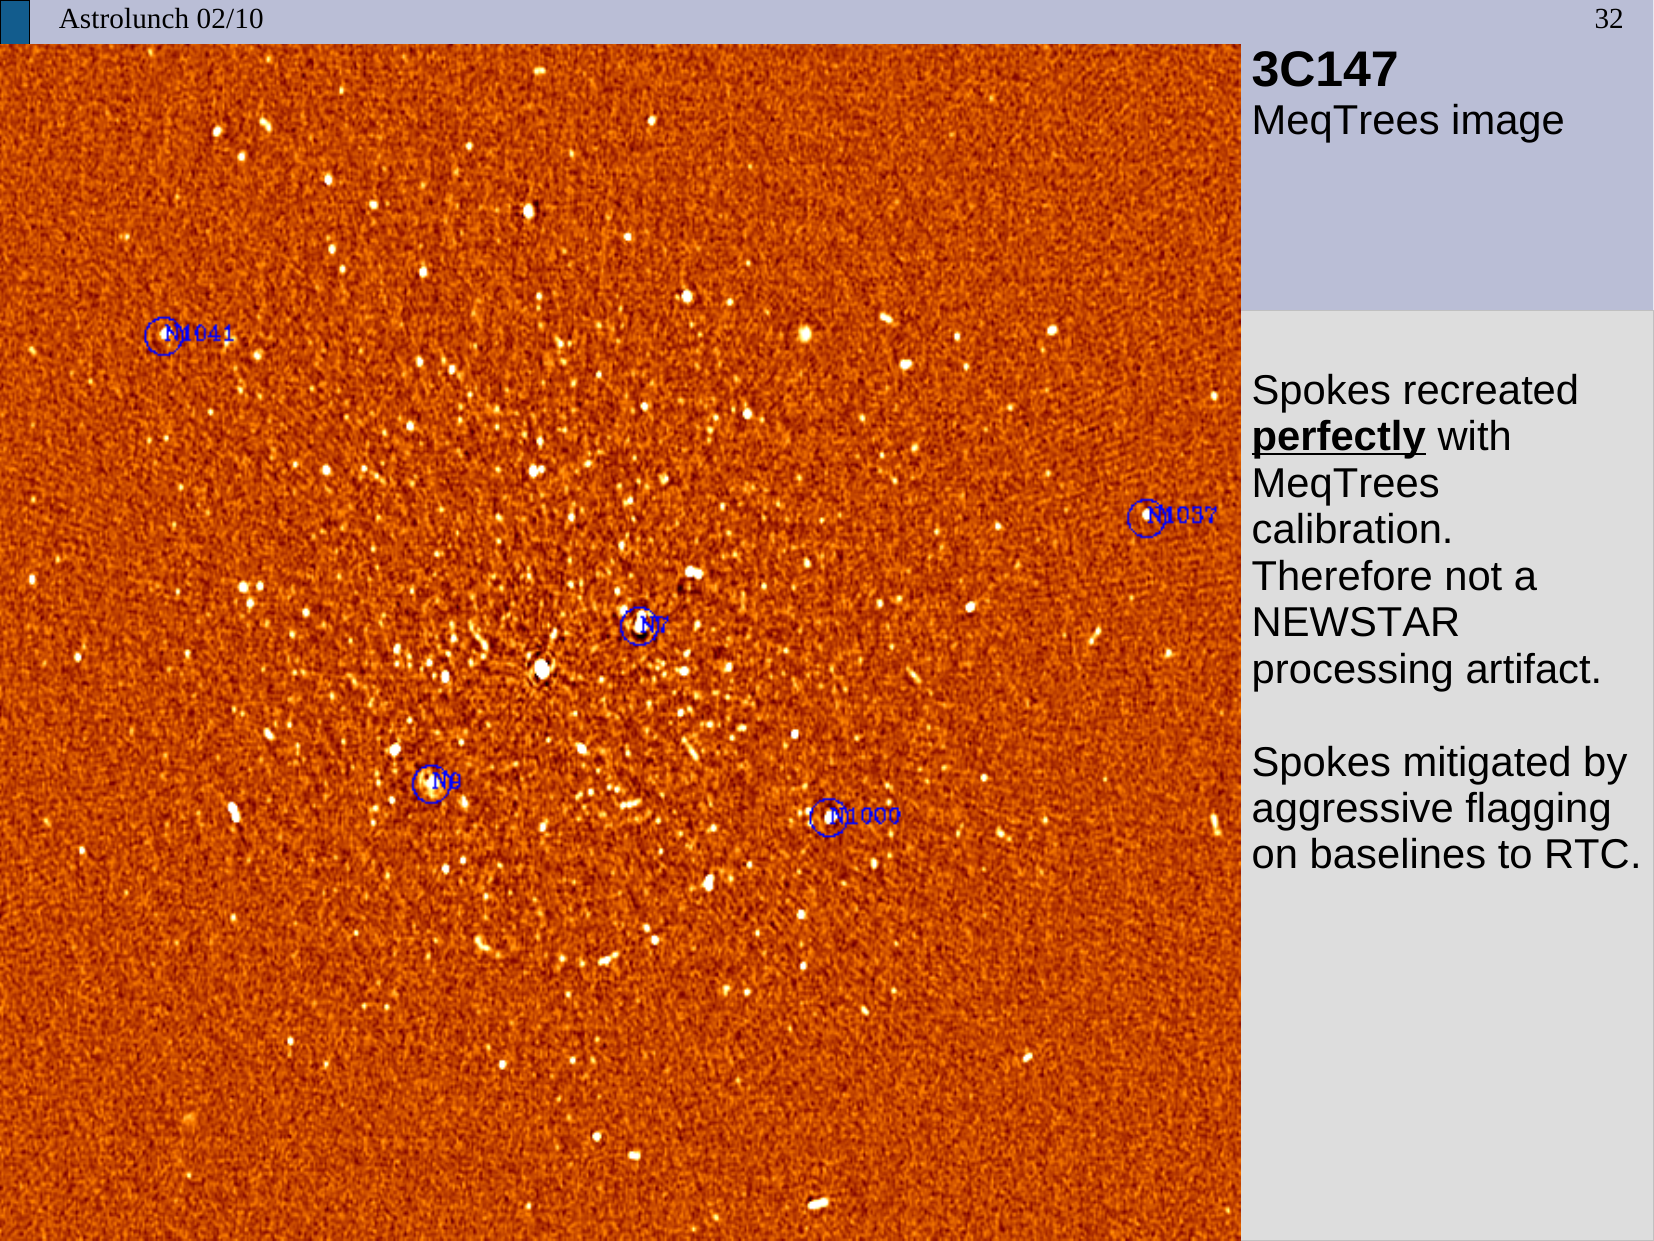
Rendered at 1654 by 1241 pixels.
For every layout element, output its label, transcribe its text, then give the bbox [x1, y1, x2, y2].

list 3C147 MeqTrees image Spokes recreated perfectly with MeqTrees calibration. Therefore not a NEWSTAR processing artifact. Spokes mitigated by aggressive flagging on baselines to RTC. [1251, 41, 1645, 1111]
picture [0, 44, 1241, 1241]
